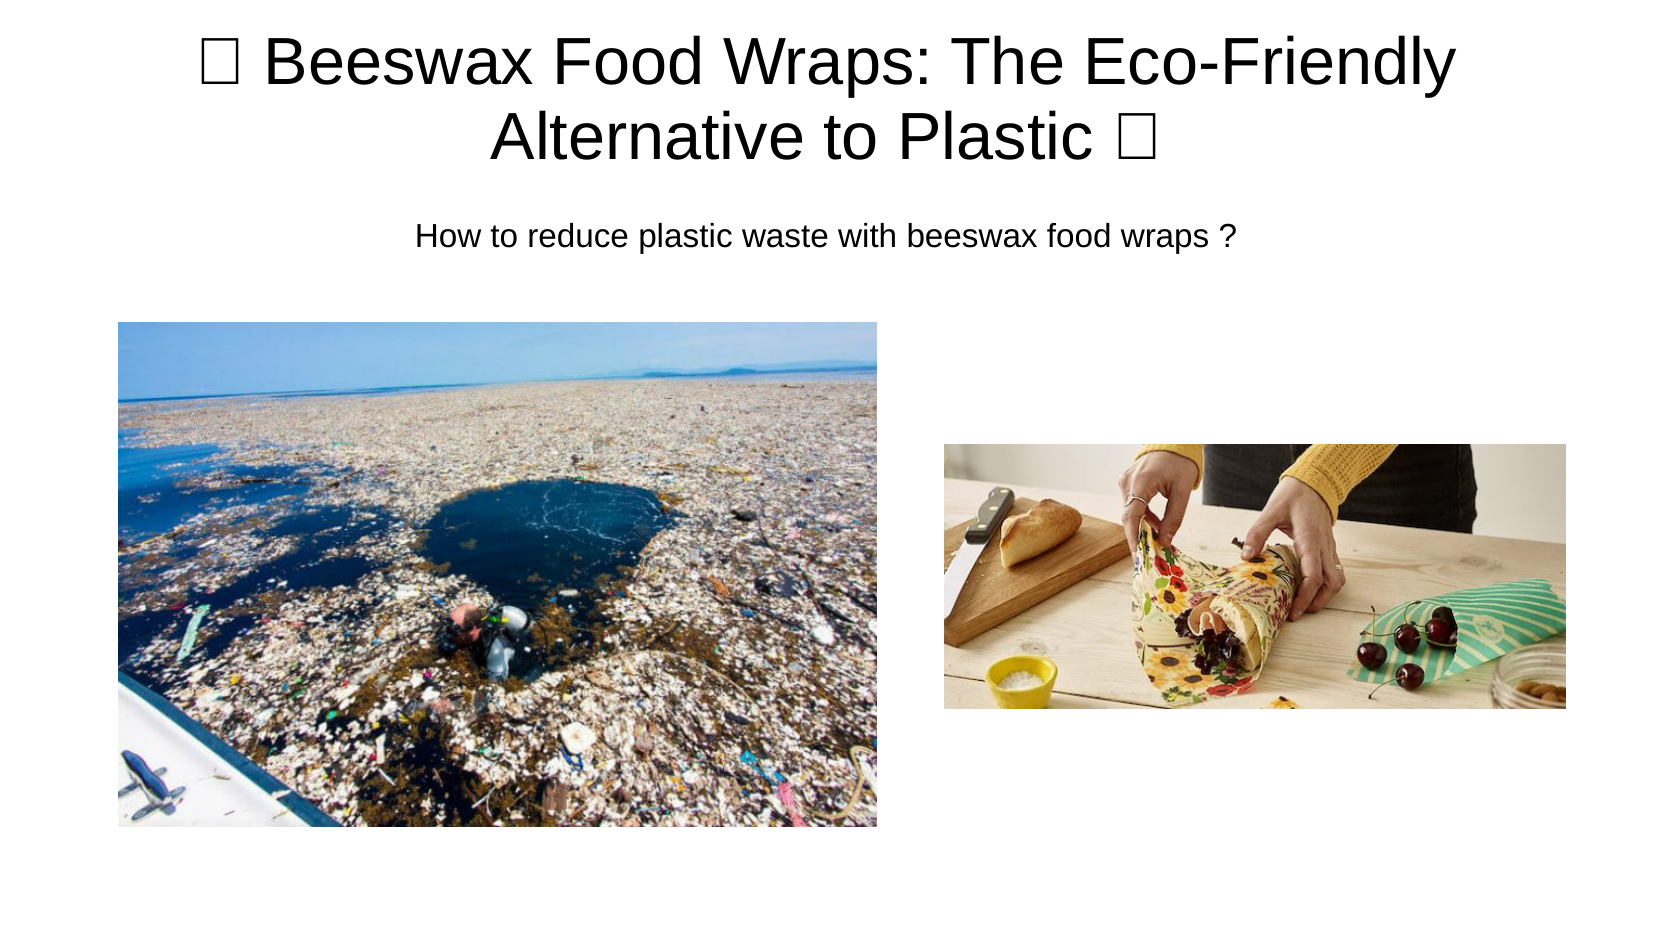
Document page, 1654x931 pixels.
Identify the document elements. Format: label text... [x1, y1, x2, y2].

title 💚 Beeswax Food Wraps: The Eco-Friendly Alternative to Plastic 💚 [82, 21, 1571, 178]
picture [944, 444, 1566, 709]
subtitle How to reduce plastic waste with beeswax food wraps ? [82, 217, 1571, 296]
picture [118, 322, 877, 827]
